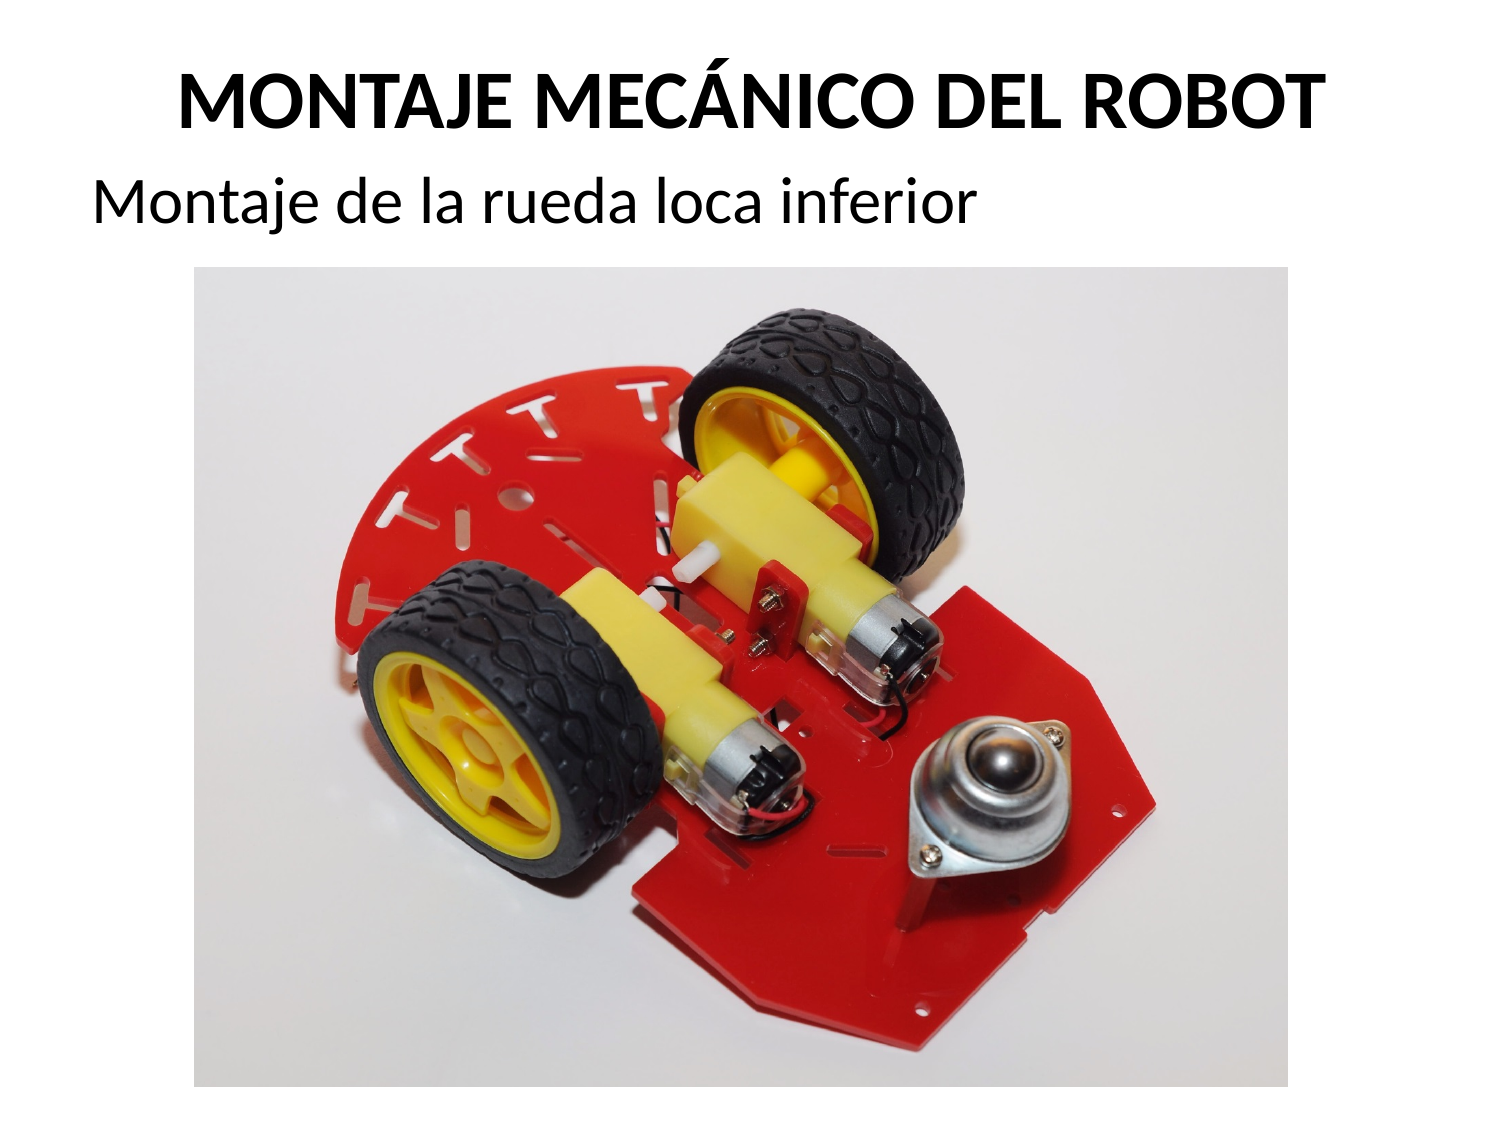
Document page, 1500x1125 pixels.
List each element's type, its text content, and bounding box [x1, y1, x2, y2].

title MONTAJE MECÁNICO DEL ROBOT [76, 1, 1427, 149]
picture [194, 267, 1288, 1087]
list Montaje de la rueda loca inferior [76, 149, 1427, 256]
